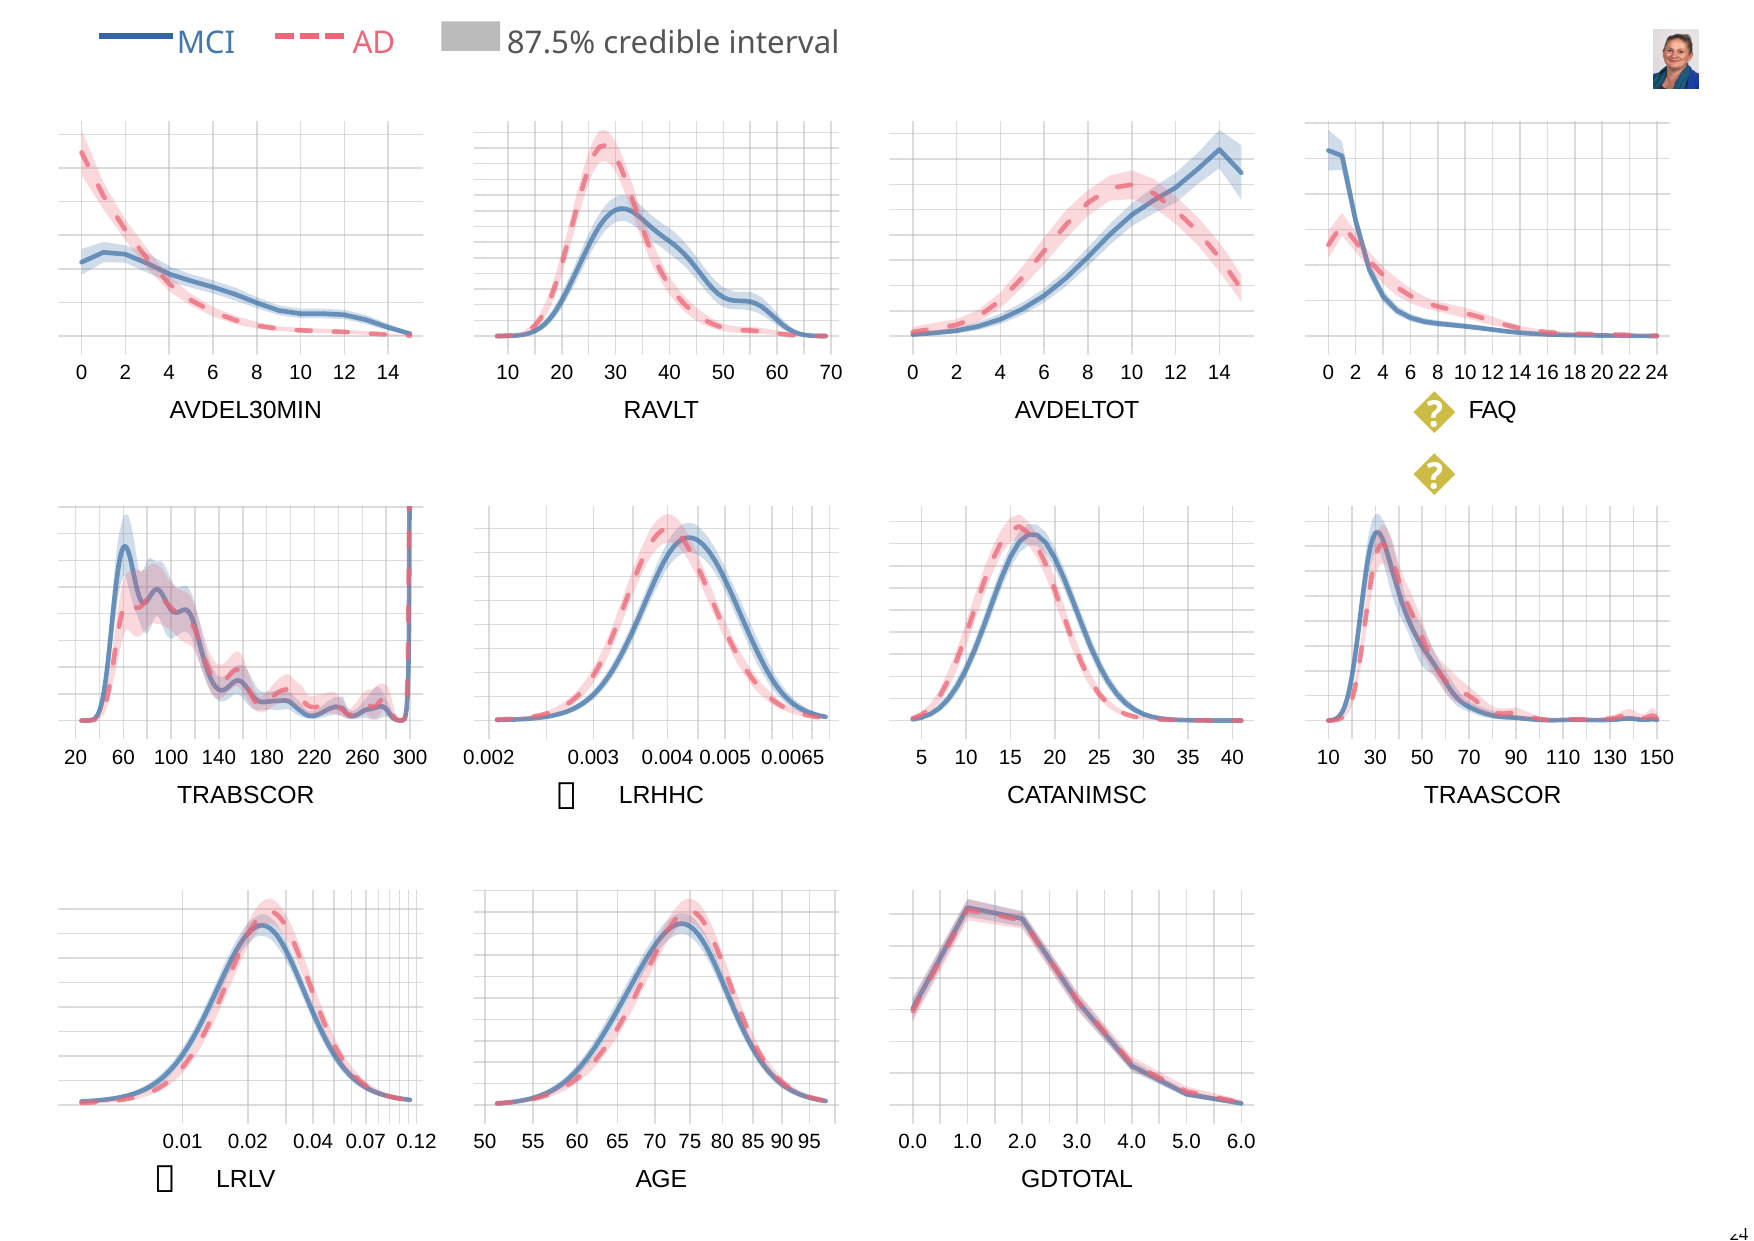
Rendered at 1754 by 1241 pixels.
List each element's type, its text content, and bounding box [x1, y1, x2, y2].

text_box 87.5% credible interval [492, 13, 832, 60]
text_box 🧠 [138, 1145, 220, 1210]
text_box [441, 21, 492, 51]
text_box 🧠 [540, 762, 622, 828]
text_box AD [337, 13, 413, 60]
picture [9, 6, 1745, 1234]
text_box 👪 [1396, 369, 1473, 446]
text_box MCI [162, 13, 250, 60]
